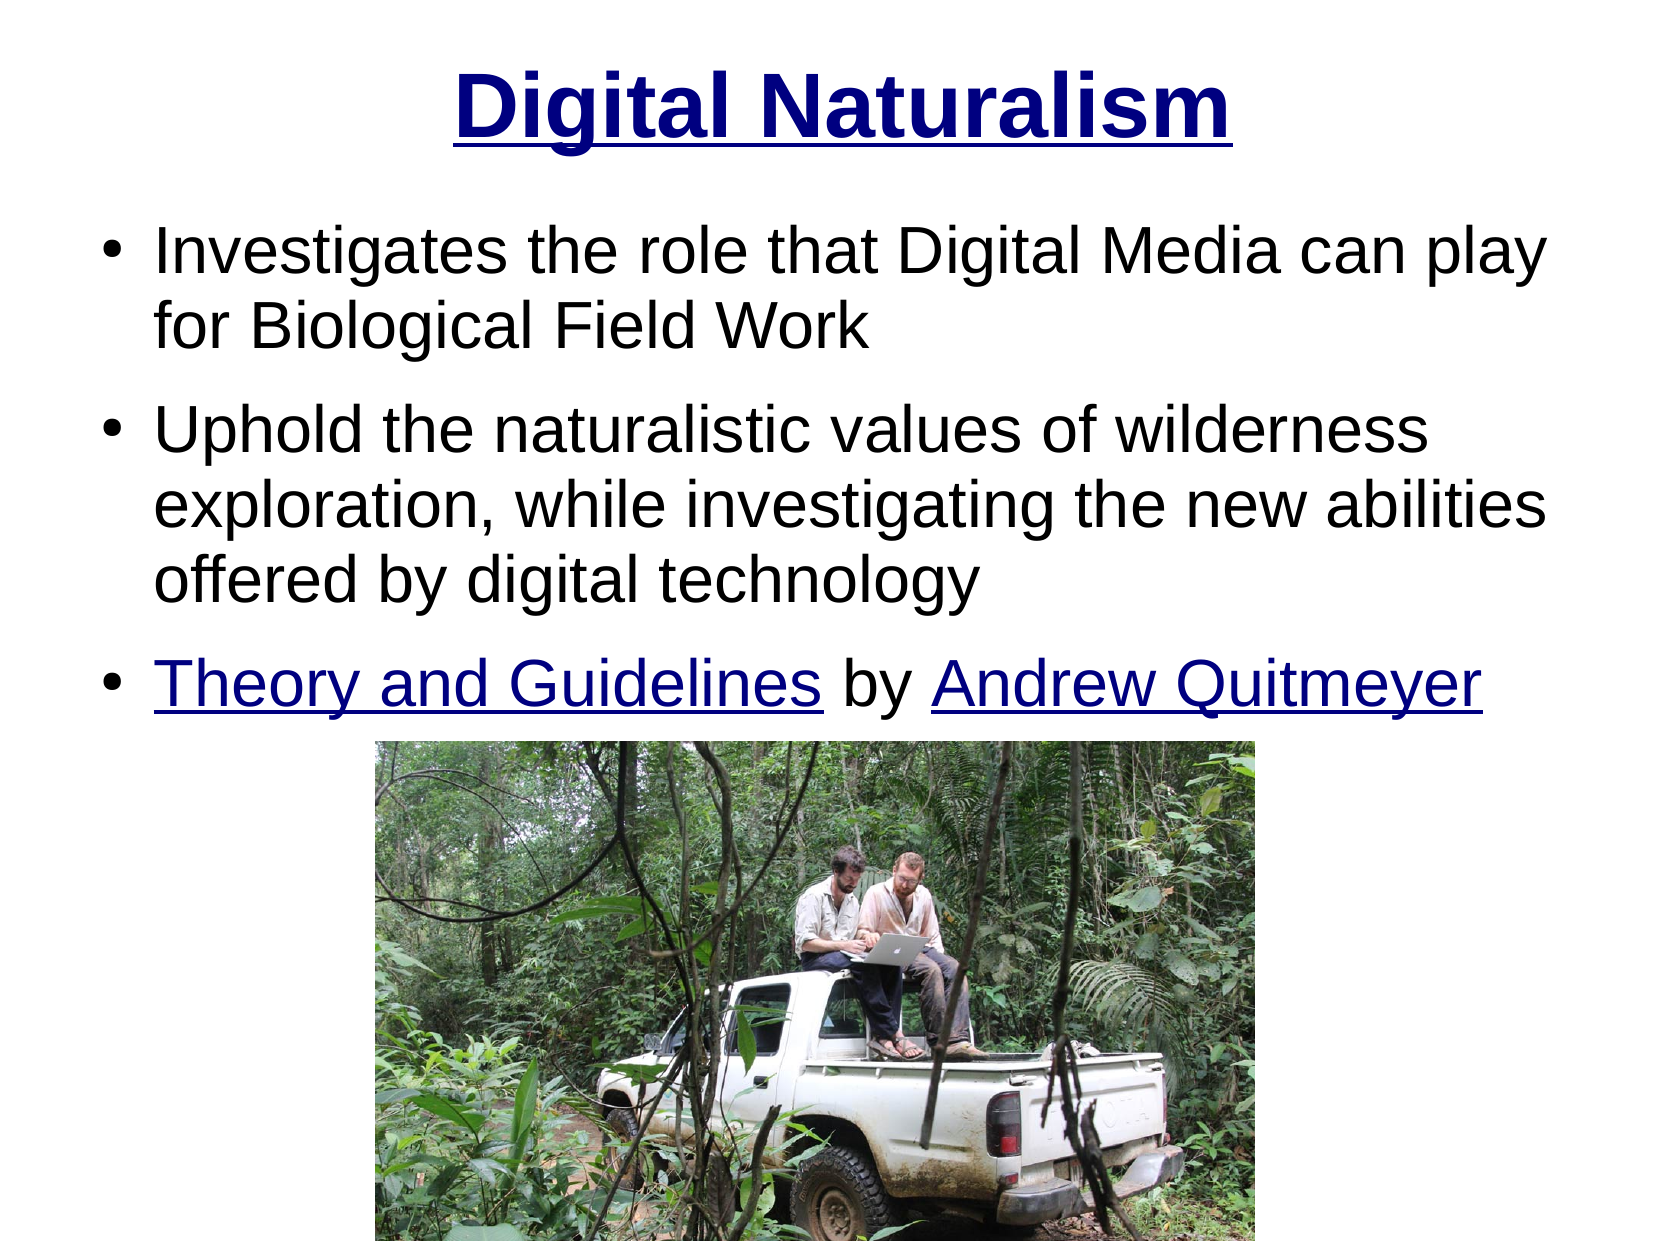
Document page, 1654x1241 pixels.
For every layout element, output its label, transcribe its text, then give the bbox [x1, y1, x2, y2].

picture [375, 741, 1255, 1241]
list Investigates the role that Digital Media can play for Biological Field Work Uphold the naturalistic values of wilderness exploration, while investigating the new abilities offered by digital technology Theory and Guidelines by Andrew Quitmeyer [82, 213, 1571, 933]
title Digital Naturalism [82, 2, 1571, 210]
